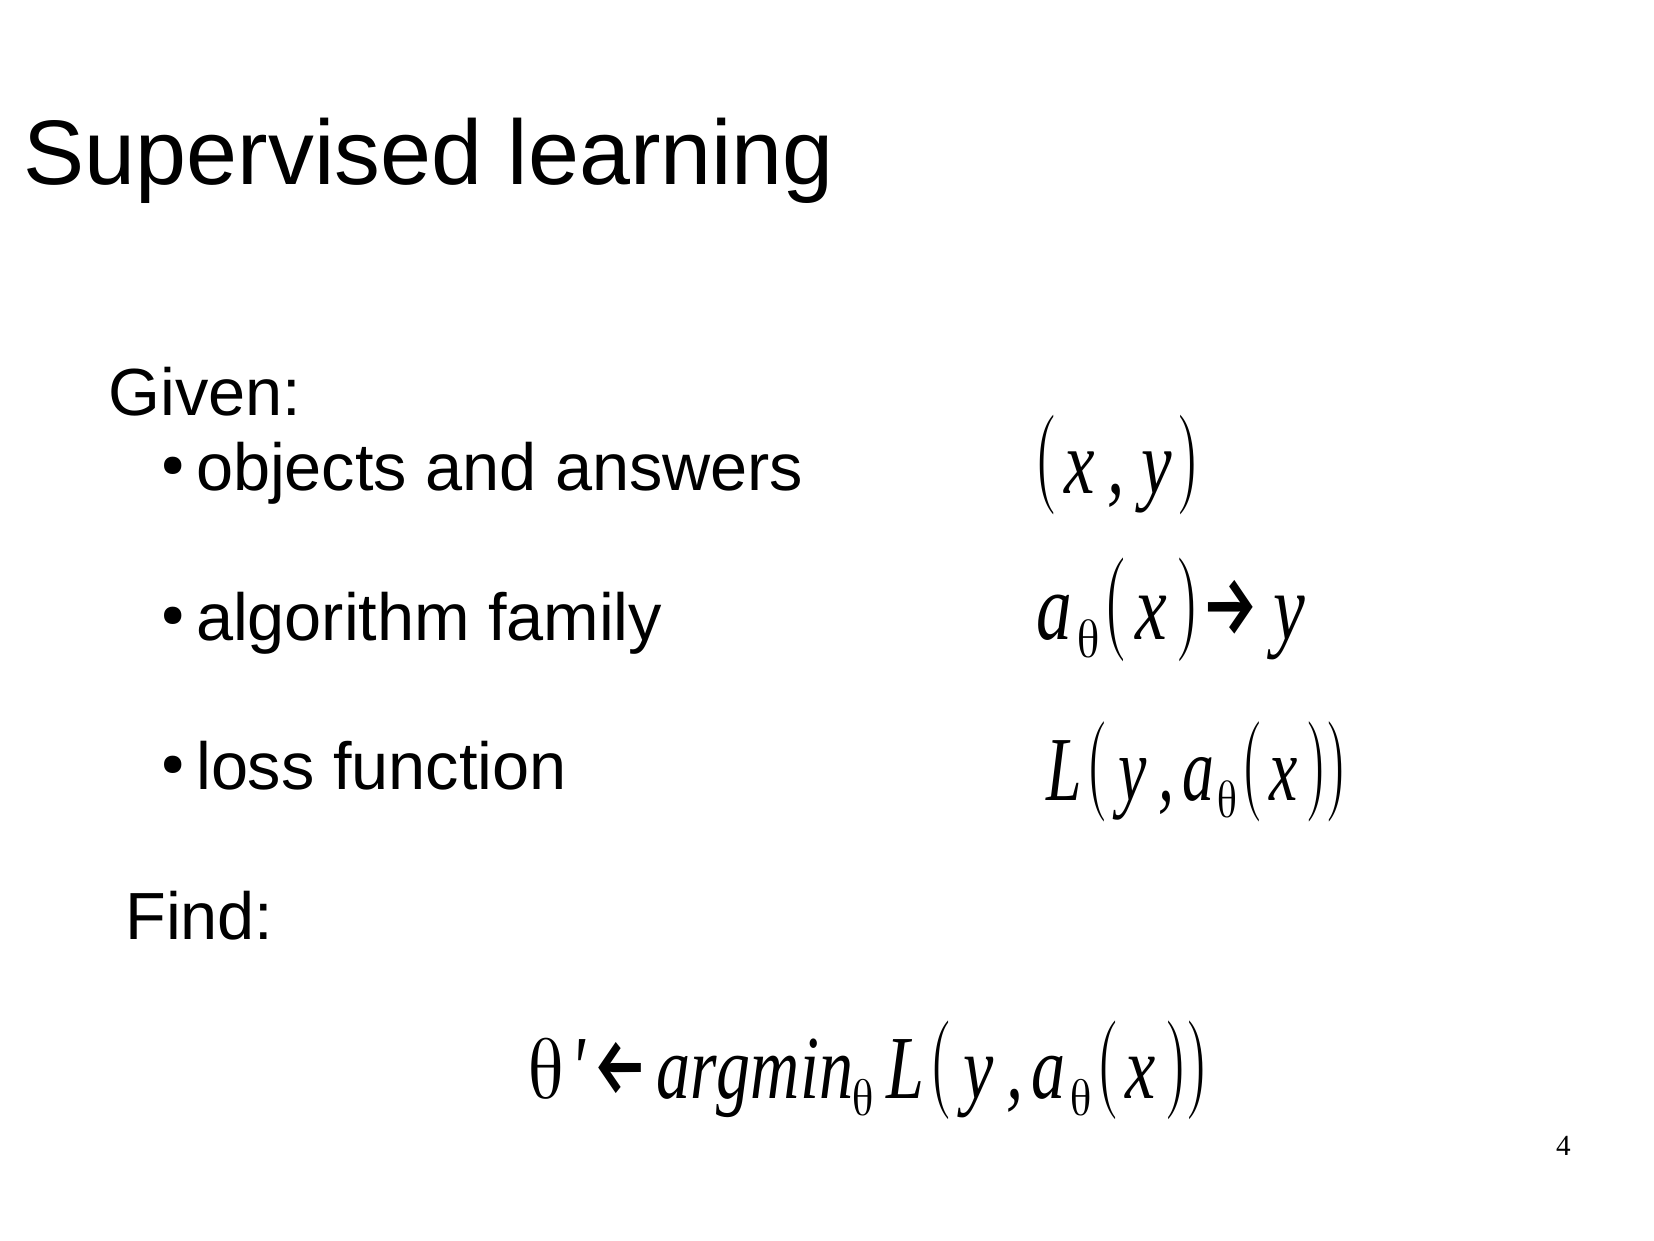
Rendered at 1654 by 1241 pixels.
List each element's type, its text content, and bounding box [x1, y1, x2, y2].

chart [1026, 714, 1364, 825]
title Supervised learning [23, 49, 1512, 257]
chart [1017, 408, 1217, 518]
text_box Given: objects and answers algorithm family loss function Find: [90, 355, 1456, 1029]
chart [1018, 551, 1326, 666]
chart [510, 1014, 1226, 1123]
